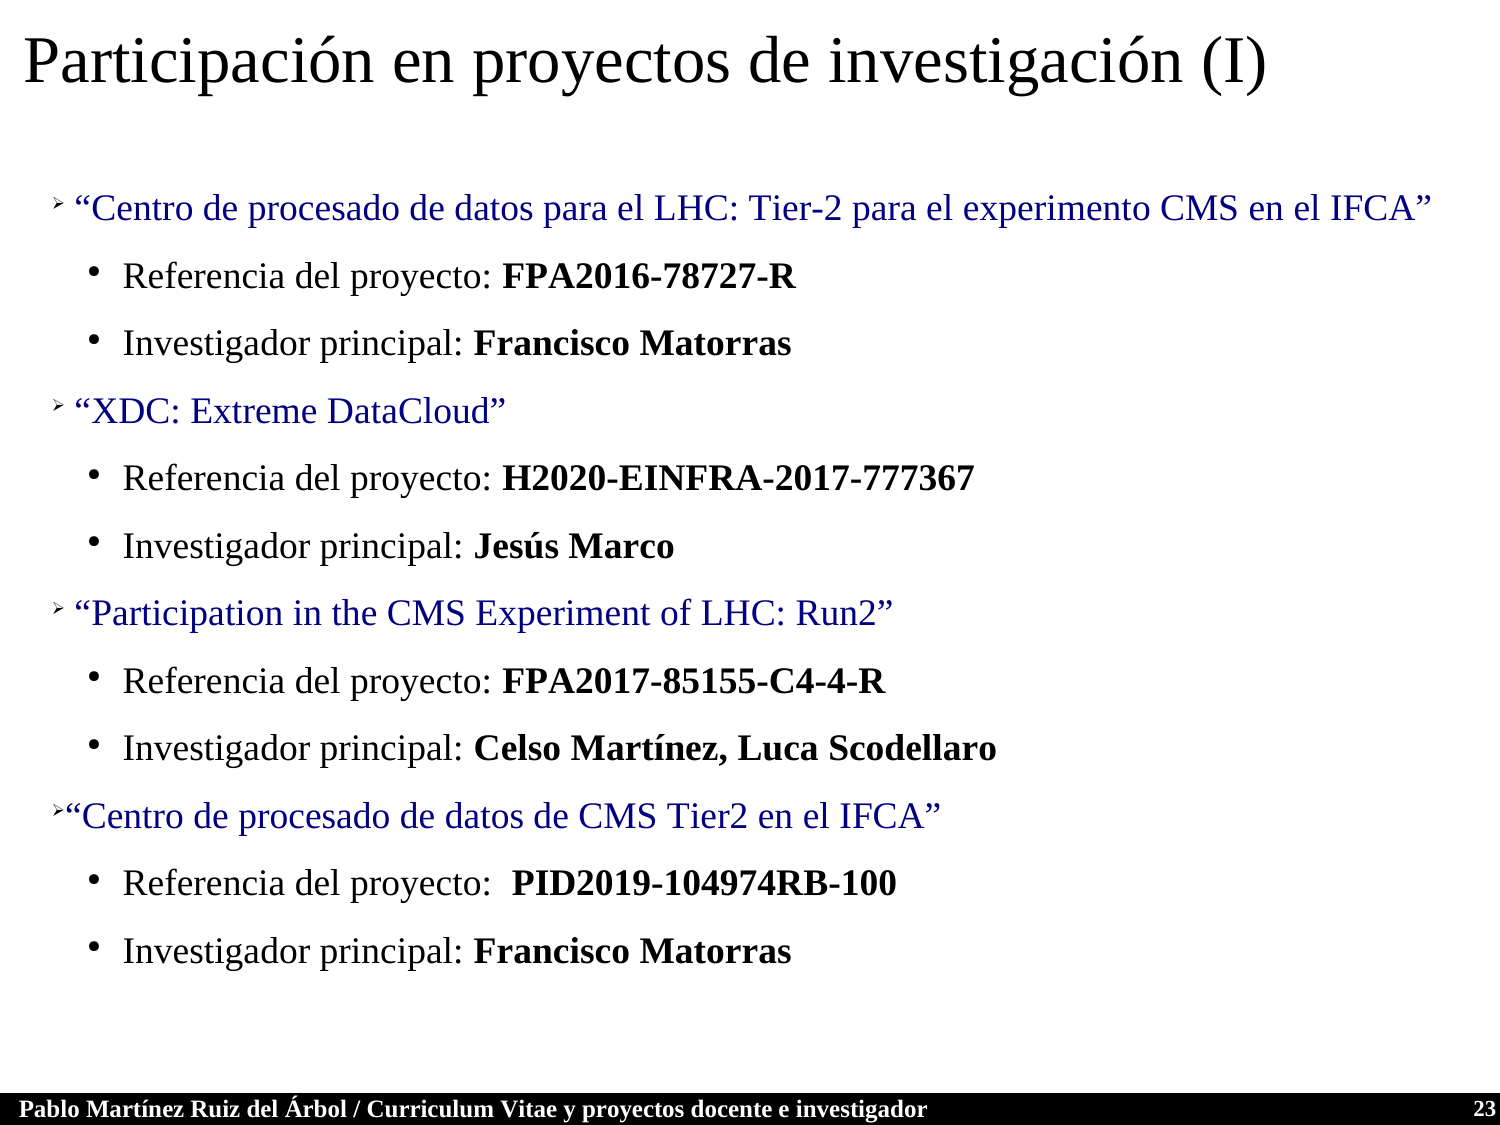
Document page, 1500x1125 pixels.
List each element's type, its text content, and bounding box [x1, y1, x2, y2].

text_box “Centro de procesado de datos para el LHC: Tier-2 para el experimento CMS en el IFCA” Referencia del proyecto: FPA2016-78727-R Investigador principal: Francisco Matorras “XDC: Extreme DataCloud” Referencia del proyecto: H2020-EINFRA-2017-777367 Investigador principal: Jesús Marco “Participation in the CMS Experiment of LHC: Run2” Referencia del proyecto: FPA2017-85155-C4-4-R Investigador principal: Celso Martínez, Luca Scodellaro “Centro de procesado de datos de CMS Tier2 en el IFCA” Referencia del proyecto: PID2019-104974RB-100 Investigador principal: Francisco Matorras [32, 148, 1500, 1003]
text_box Participación en proyectos de investigación (I) [0, 7, 1297, 115]
